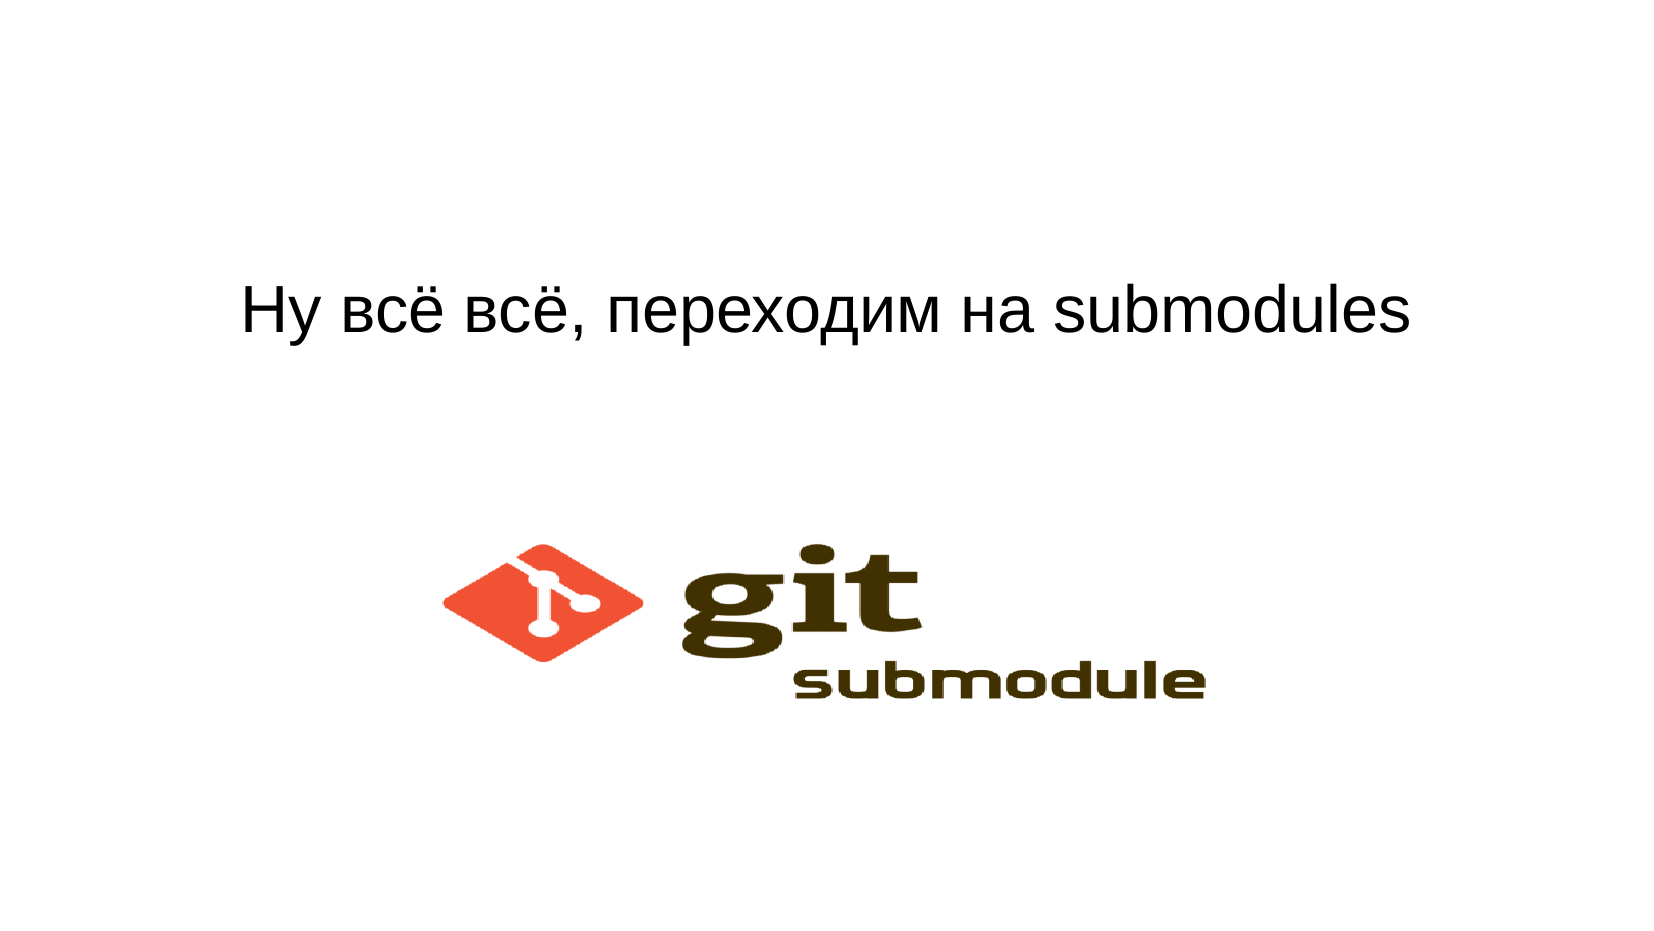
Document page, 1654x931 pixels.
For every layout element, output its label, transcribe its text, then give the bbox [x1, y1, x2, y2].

picture [324, 470, 1329, 768]
title Ну всё всё, переходим на submodules [59, 235, 1595, 384]
